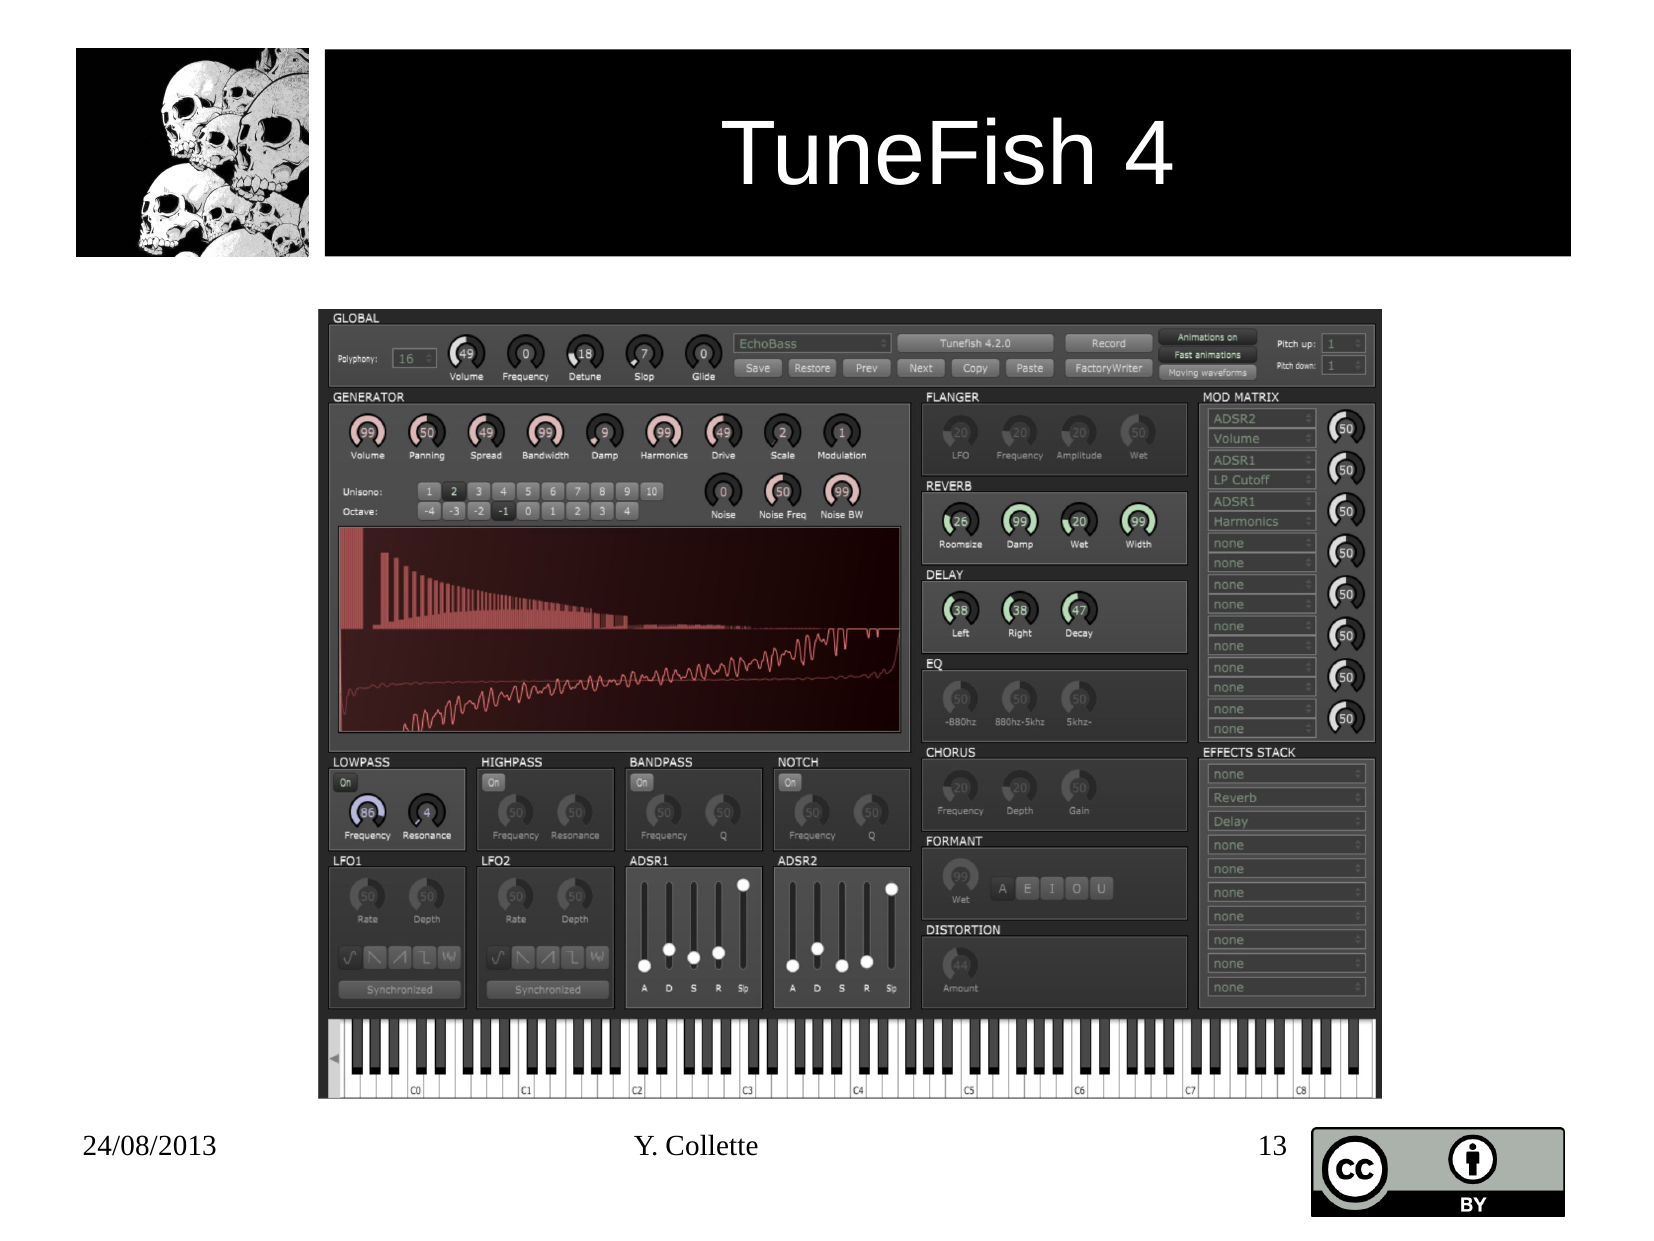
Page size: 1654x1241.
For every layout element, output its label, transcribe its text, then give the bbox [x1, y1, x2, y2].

picture [318, 309, 1382, 1100]
title TuneFish 4 [324, 49, 1571, 257]
picture [76, 48, 309, 257]
picture [1311, 1127, 1565, 1217]
